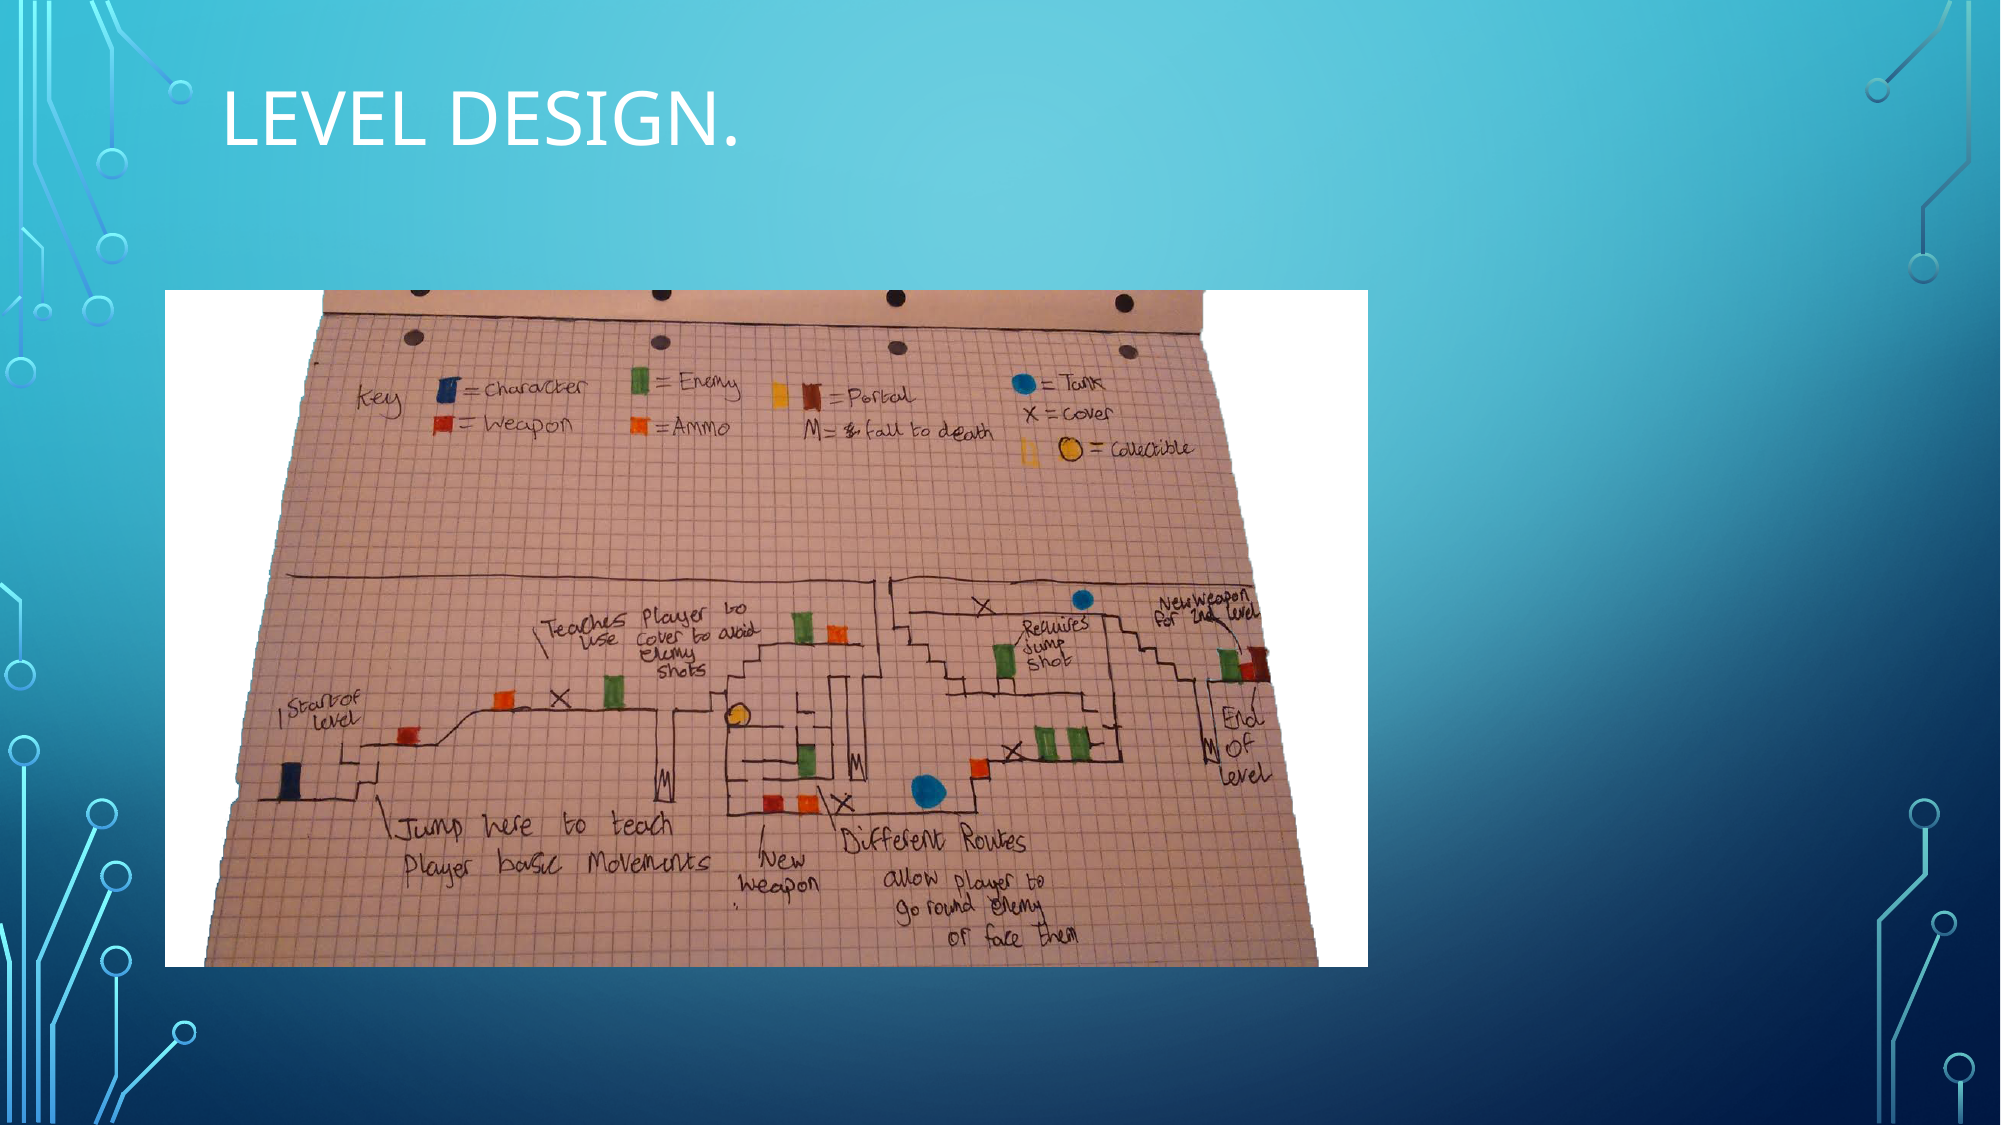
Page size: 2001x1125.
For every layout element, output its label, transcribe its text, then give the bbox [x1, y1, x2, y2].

picture [165, 290, 1368, 967]
title Level design. [205, 0, 1831, 243]
